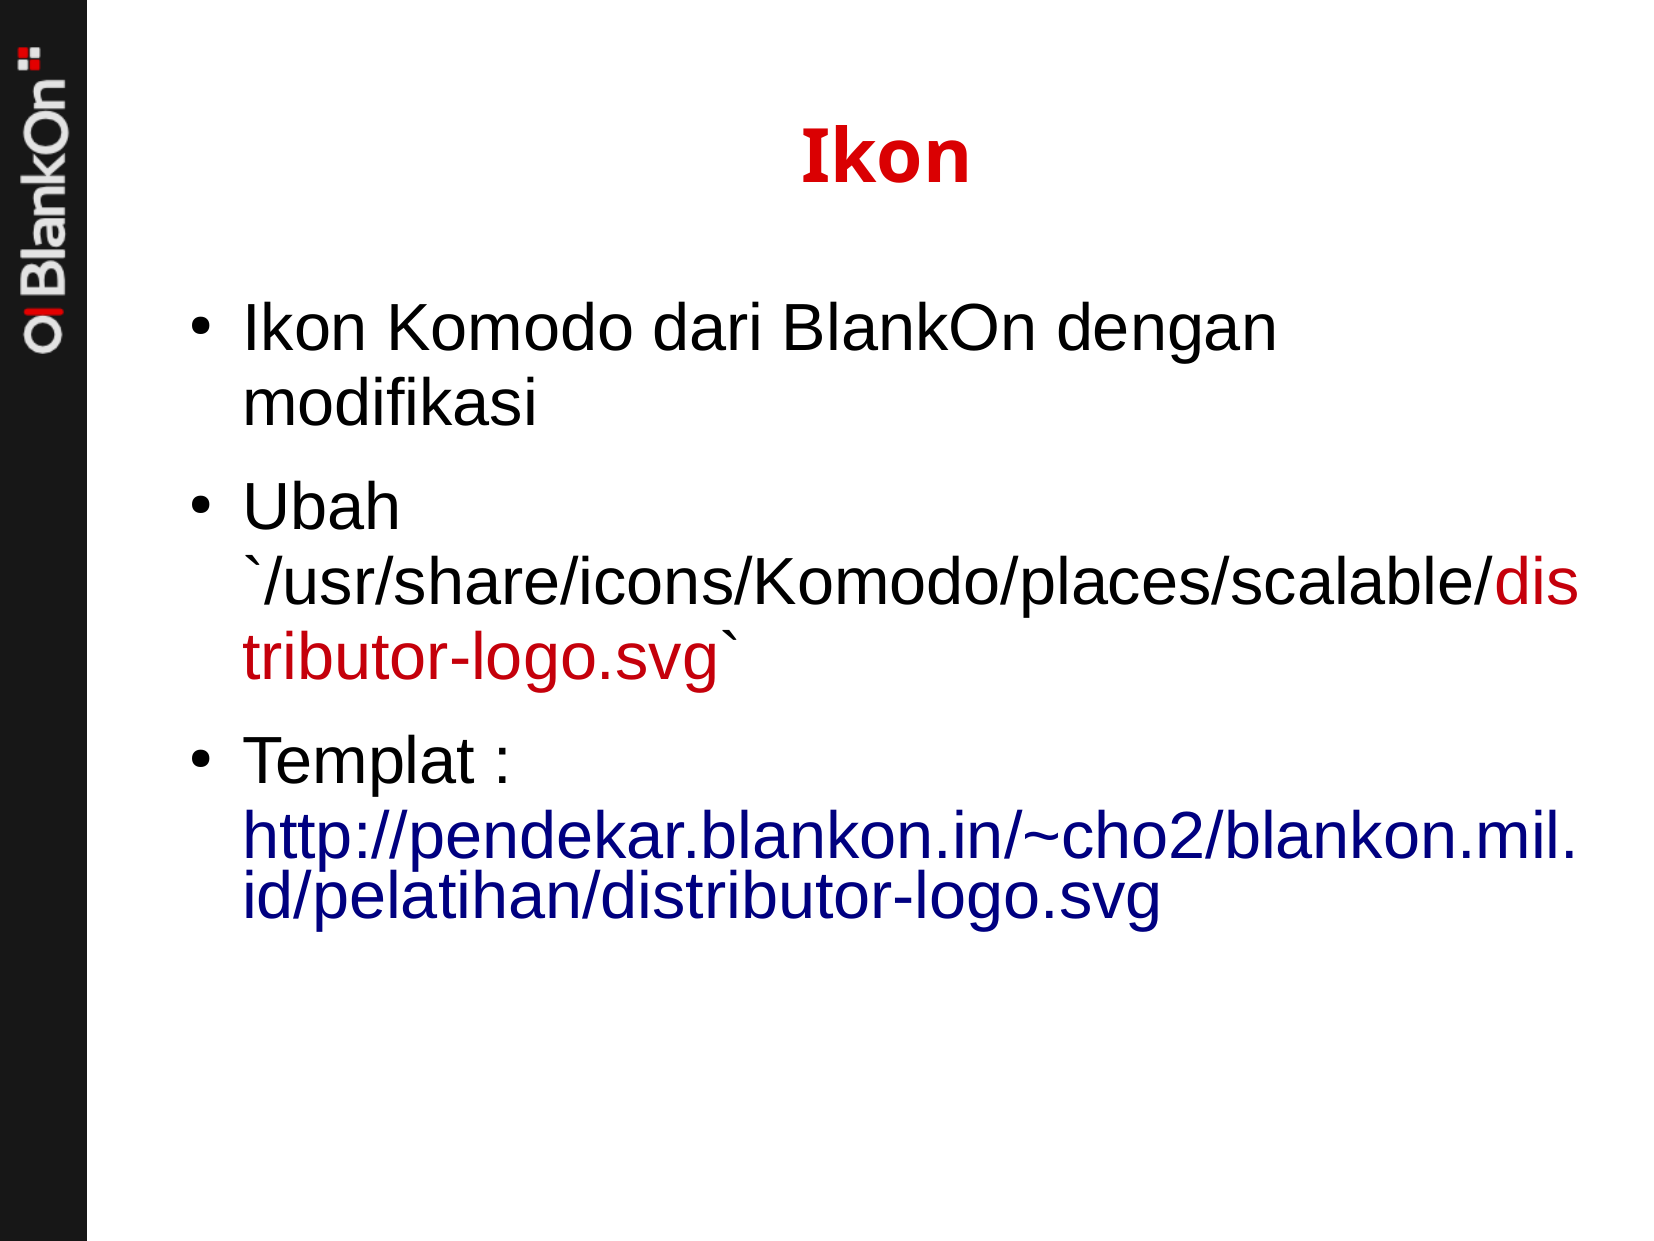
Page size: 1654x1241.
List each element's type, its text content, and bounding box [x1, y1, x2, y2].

list Ikon Komodo dari BlankOn dengan modifikasi Ubah `/usr/share/icons/Komodo/places/scalable/distributor-logo.svg` Templat : http://pendekar.blankon.in/~cho2/blankon.mil.id/pelatihan/distributor-logo.svg [171, 290, 1589, 1182]
picture [0, 0, 87, 1241]
title Ikon [124, 49, 1613, 257]
